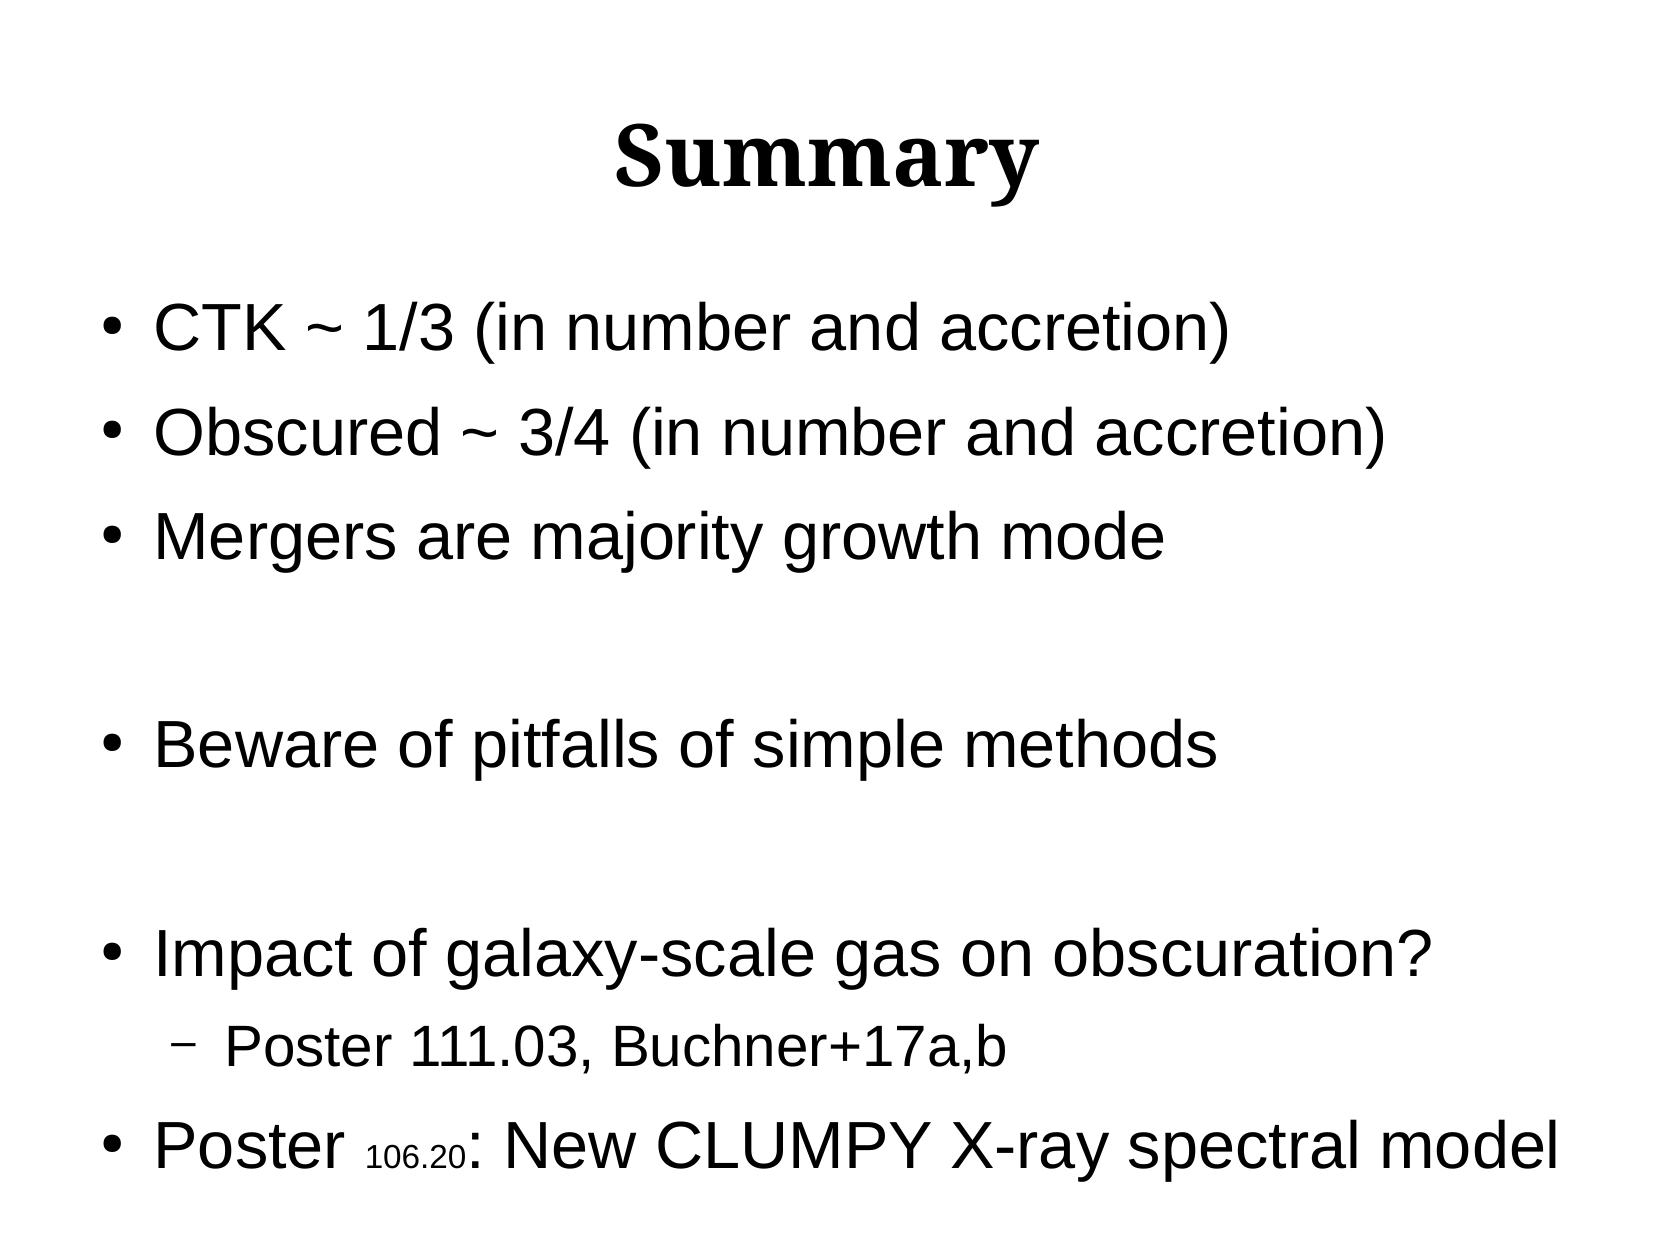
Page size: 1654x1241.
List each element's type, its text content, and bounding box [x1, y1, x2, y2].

list CTK ~ 1/3 (in number and accretion) Obscured ~ 3/4 (in number and accretion) Mergers are majority growth mode Beware of pitfalls of simple methods Impact of galaxy-scale gas on obscuration? Poster 111.03, Buchner+17a,b Poster 106.20: New CLUMPY X-ray spectral model [82, 290, 1571, 1201]
title Summary [82, 49, 1571, 257]
